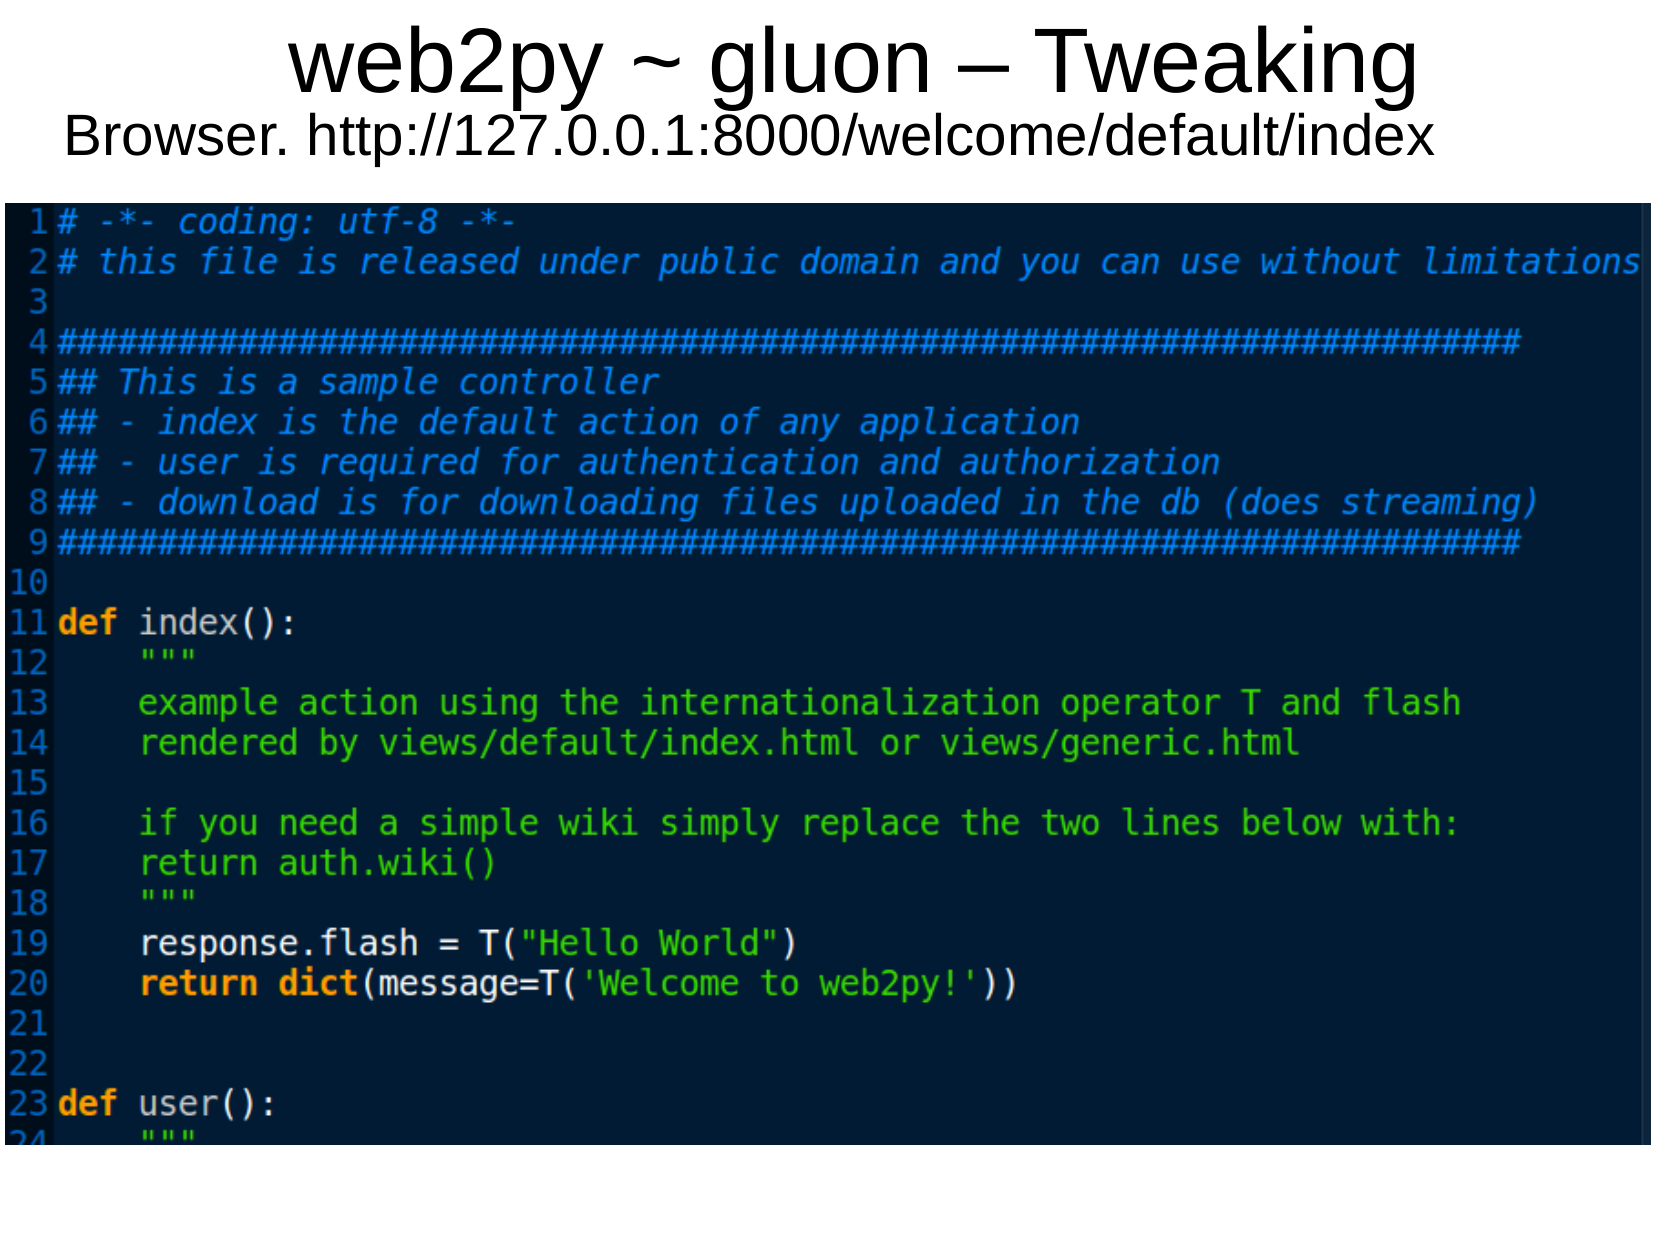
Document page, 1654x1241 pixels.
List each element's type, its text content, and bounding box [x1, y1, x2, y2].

title Browser. http://127.0.0.1:8000/welcome/default/index [63, 102, 1627, 168]
title web2py ~ gluon – Tweaking [111, 9, 1600, 102]
picture [5, 203, 1651, 1145]
